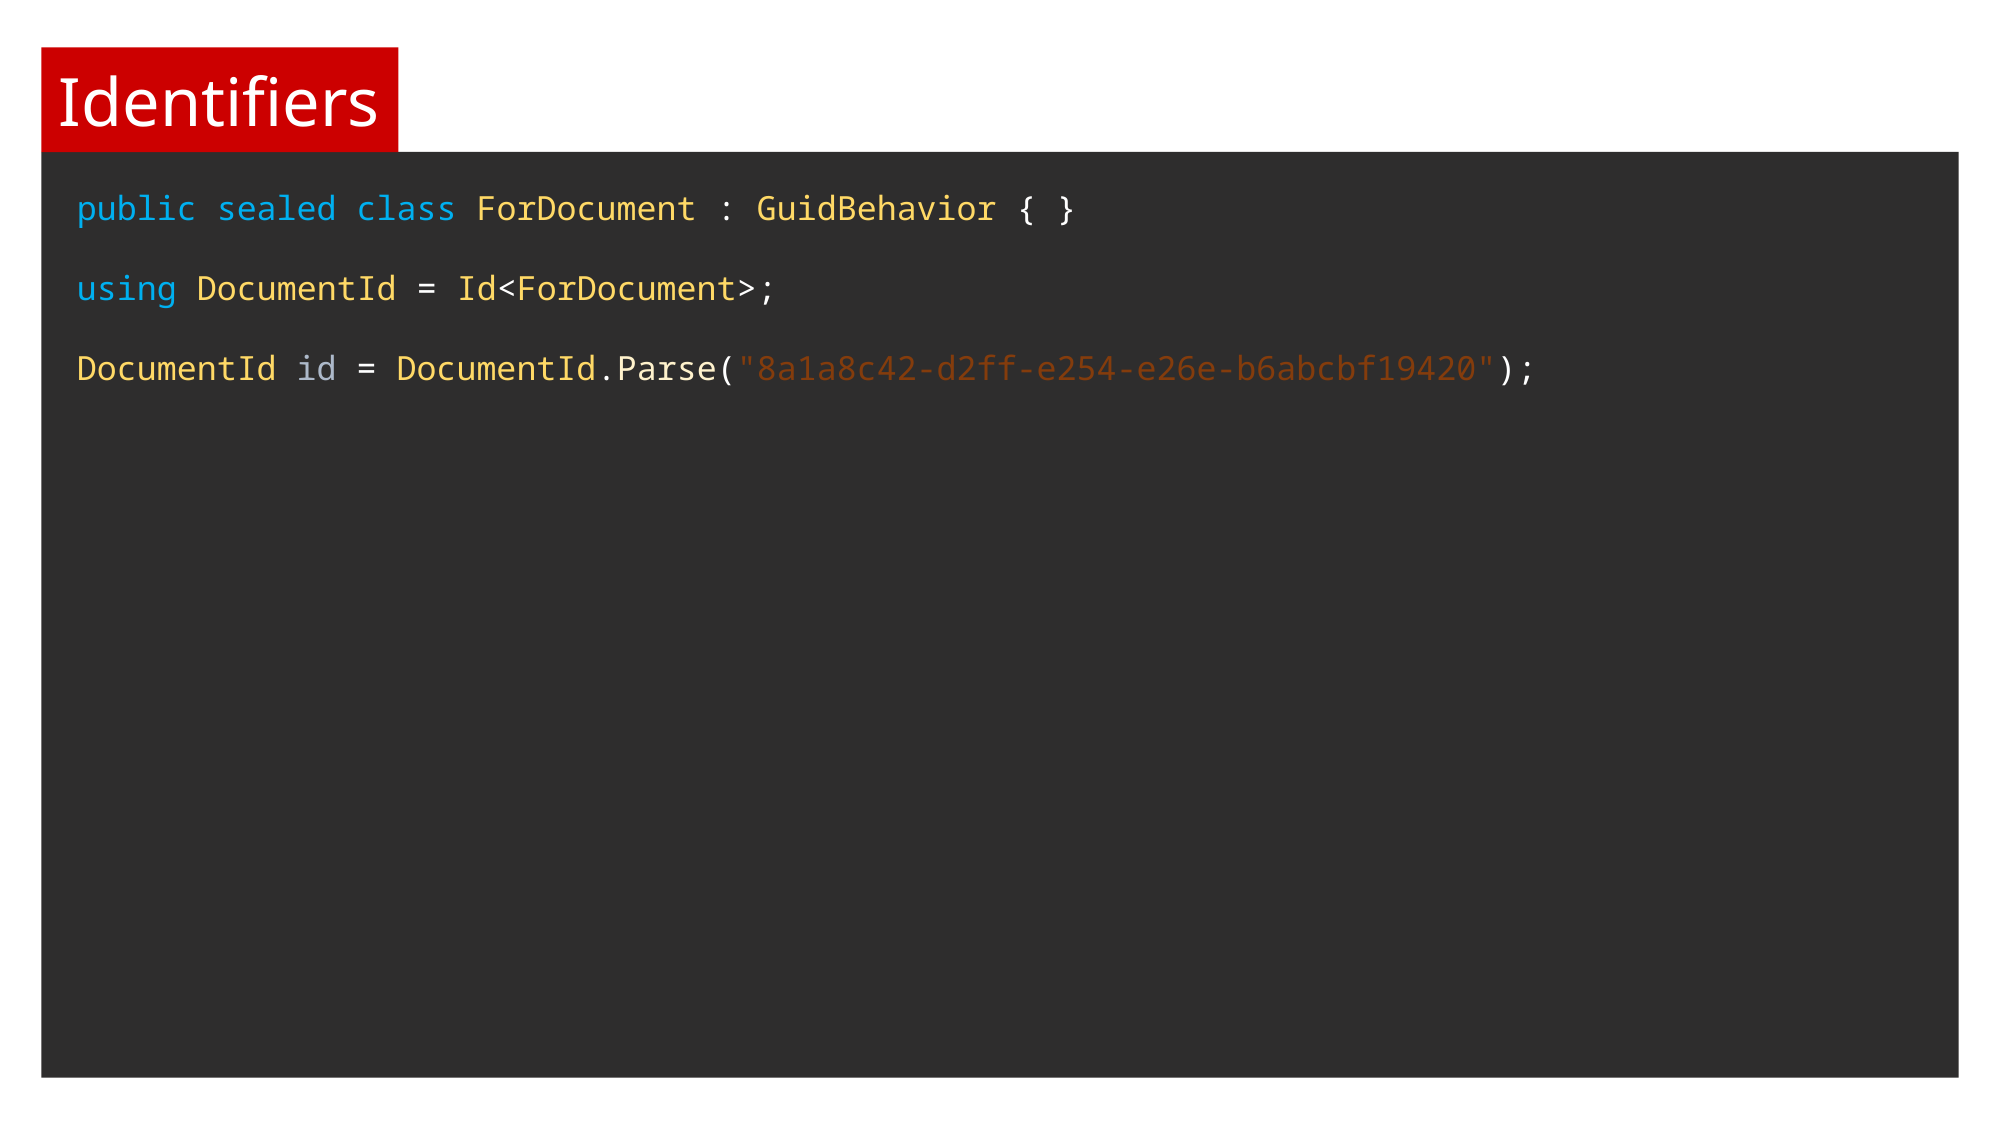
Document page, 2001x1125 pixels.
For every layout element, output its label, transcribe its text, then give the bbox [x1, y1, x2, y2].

text_box public sealed class ForDocument : GuidBehavior { } using DocumentId = Id<ForDocument>; DocumentId id = DocumentId.Parse("8a1a8c42-d2ff-e254-e26e-b6abcbf19420"); [41, 152, 1602, 396]
text_box Identifiers [41, 47, 384, 153]
text_box [41, 152, 1959, 1078]
